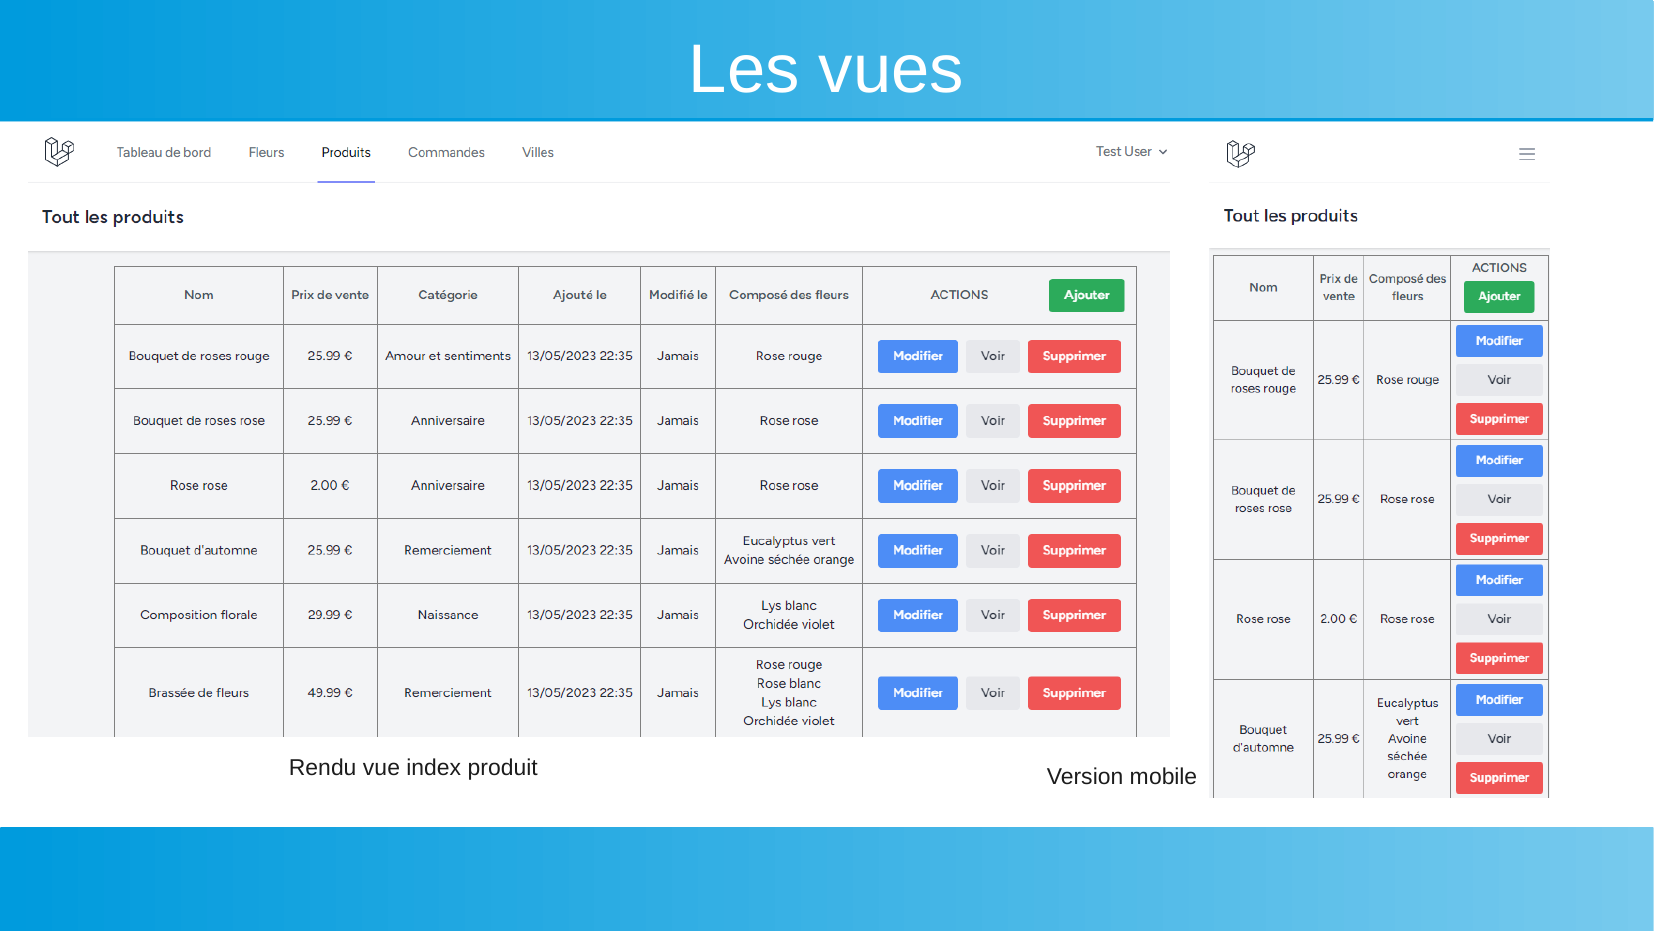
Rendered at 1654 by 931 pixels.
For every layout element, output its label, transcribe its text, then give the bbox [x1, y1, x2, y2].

text_box Version mobile [1033, 762, 1211, 792]
picture [28, 129, 1170, 737]
picture [1209, 128, 1550, 798]
text_box Rendu vue index produit [265, 738, 562, 798]
title Les vues [59, 29, 1595, 108]
